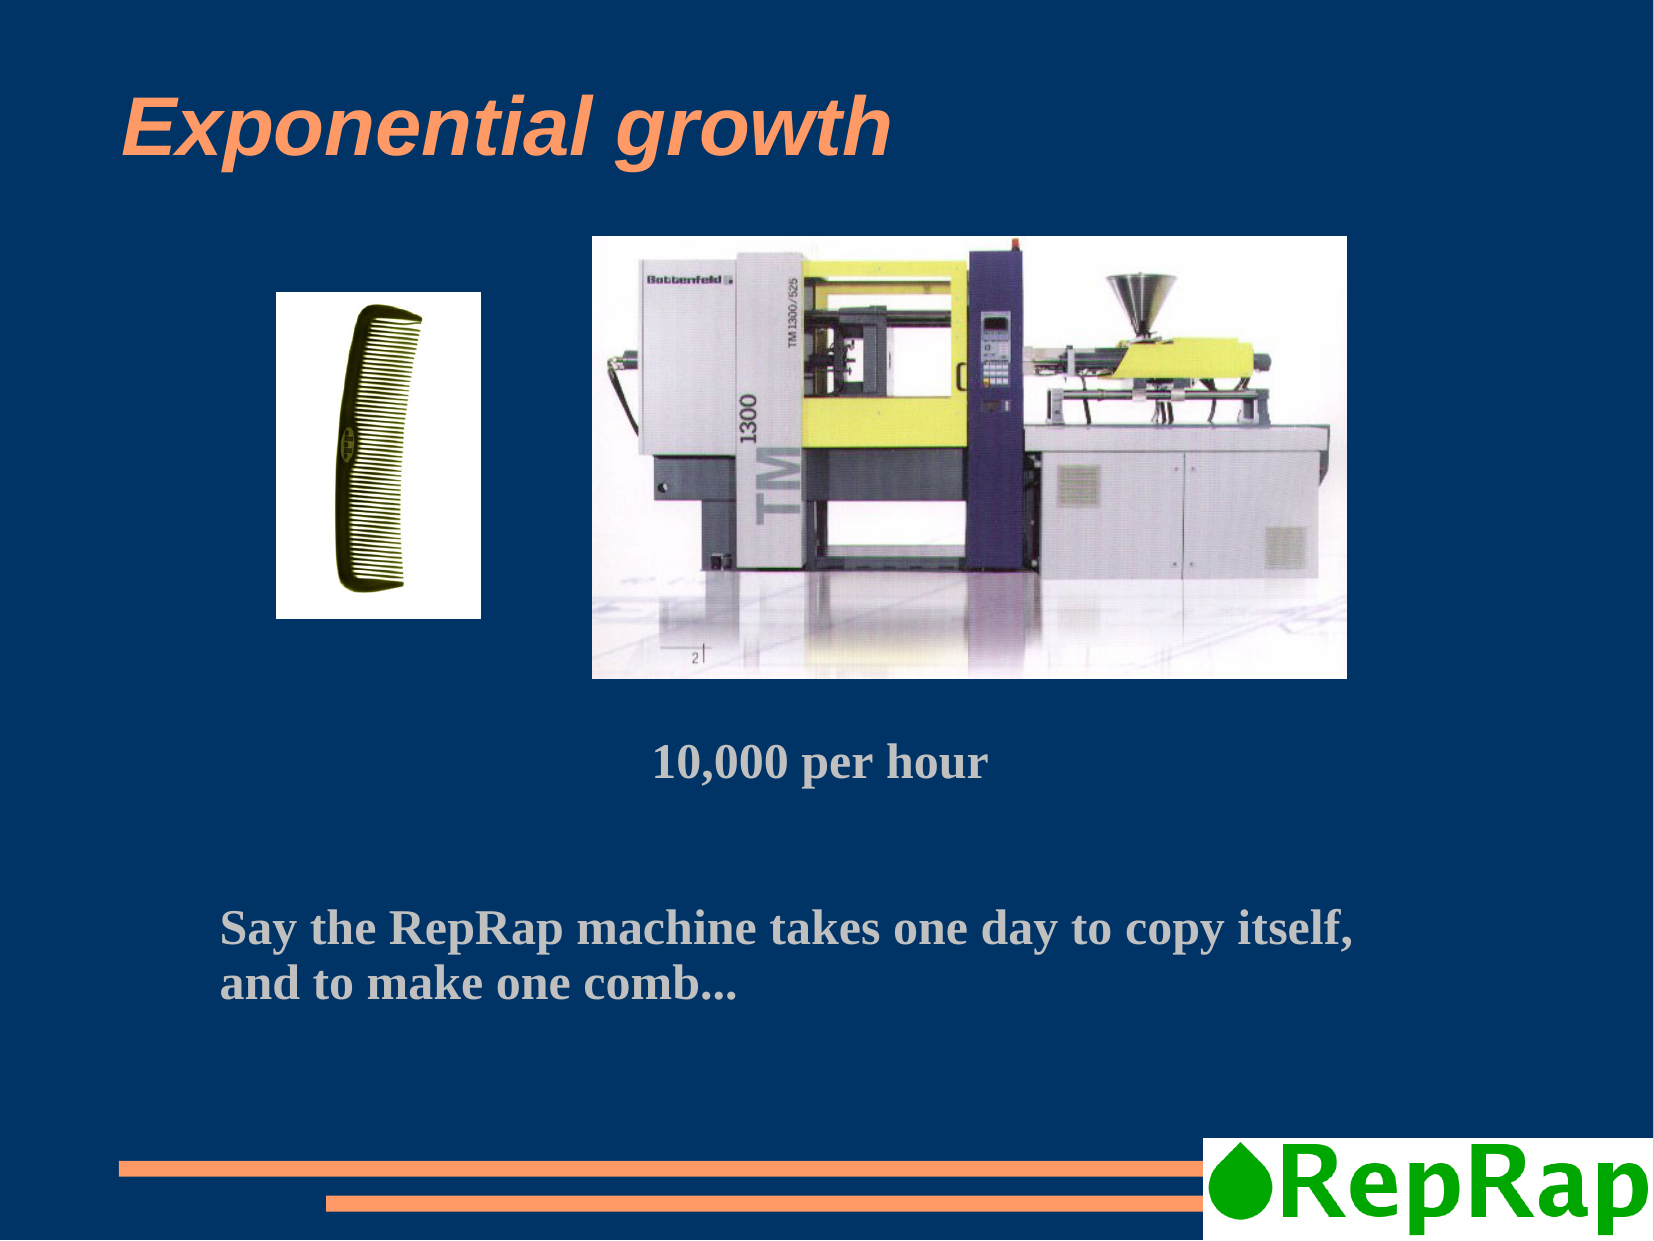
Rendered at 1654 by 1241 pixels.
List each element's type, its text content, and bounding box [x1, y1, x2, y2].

picture [1203, 1138, 1654, 1241]
title Exponential growth [121, 23, 1534, 231]
text_box 10,000 per hour Say the RepRap machine takes one day to copy itself, and to make one comb... [219, 734, 1421, 1037]
picture [276, 292, 481, 619]
picture [592, 236, 1347, 679]
